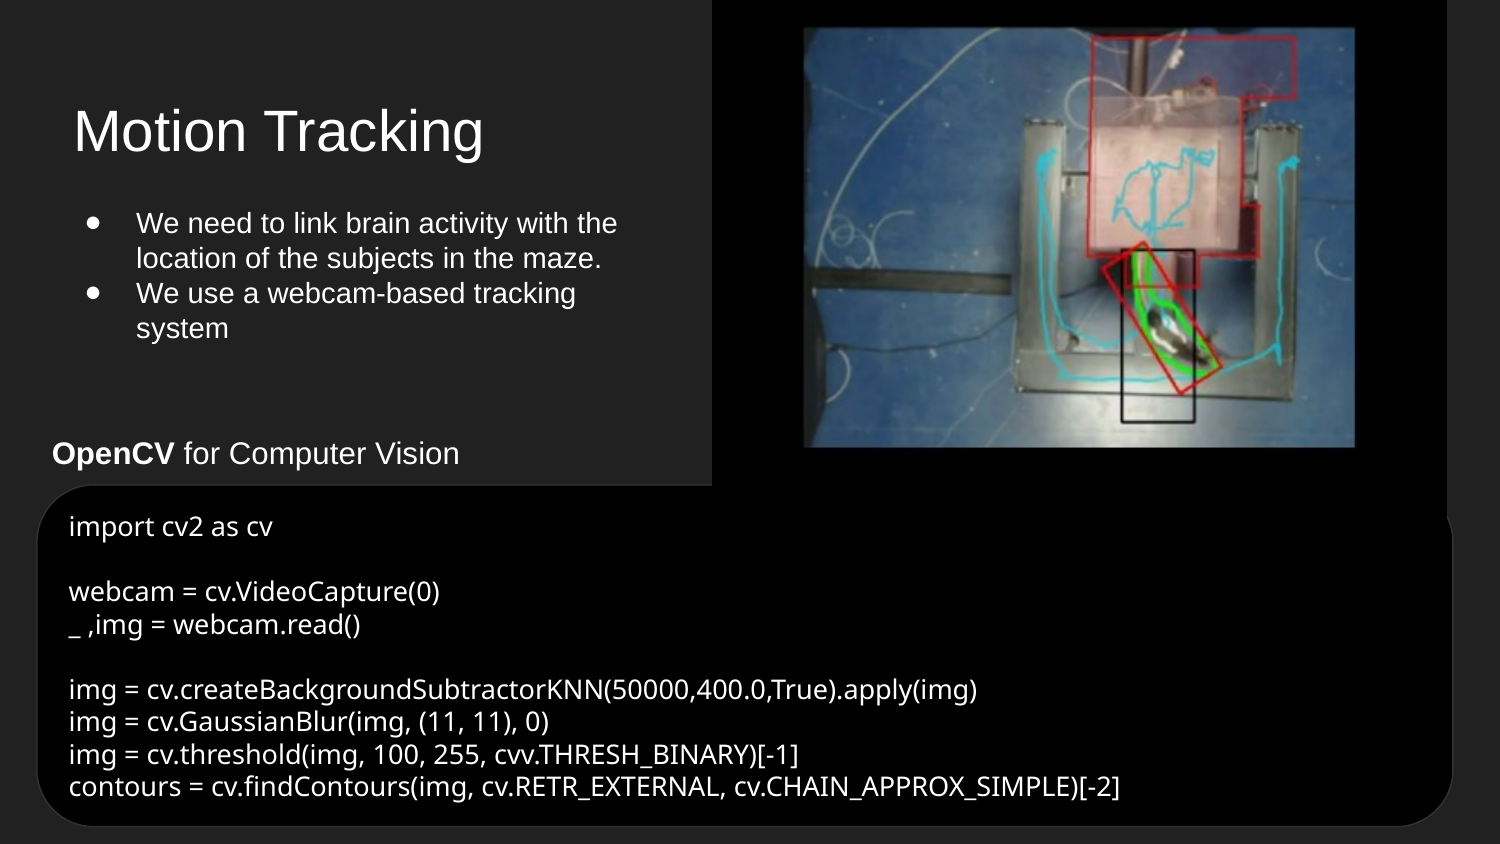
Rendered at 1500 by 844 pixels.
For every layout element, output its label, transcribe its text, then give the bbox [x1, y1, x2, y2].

list OpenCV for Computer Vision [36, 412, 639, 460]
picture [712, 0, 1447, 518]
text_box import cv2 as cv webcam = cv.VideoCapture(0) _ ,img = webcam.read() img = cv.createBackgroundSubtractorKNN(50000,400.0,True).apply(img) img = cv.GaussianBlur(img, (11, 11), 0) img = cv.threshold(img, 100, 255, cvv.THRESH_BINARY)[-1] contours = cv.findContours(img, cv.RETR_EXTERNAL, cv.CHAIN_APPROX_SIMPLE)[-2] [36, 484, 1453, 827]
list We need to link brain activity with the location of the subjects in the maze. We use a webcam-based tracking system [46, 189, 686, 390]
title Motion Tracking [58, 67, 648, 162]
